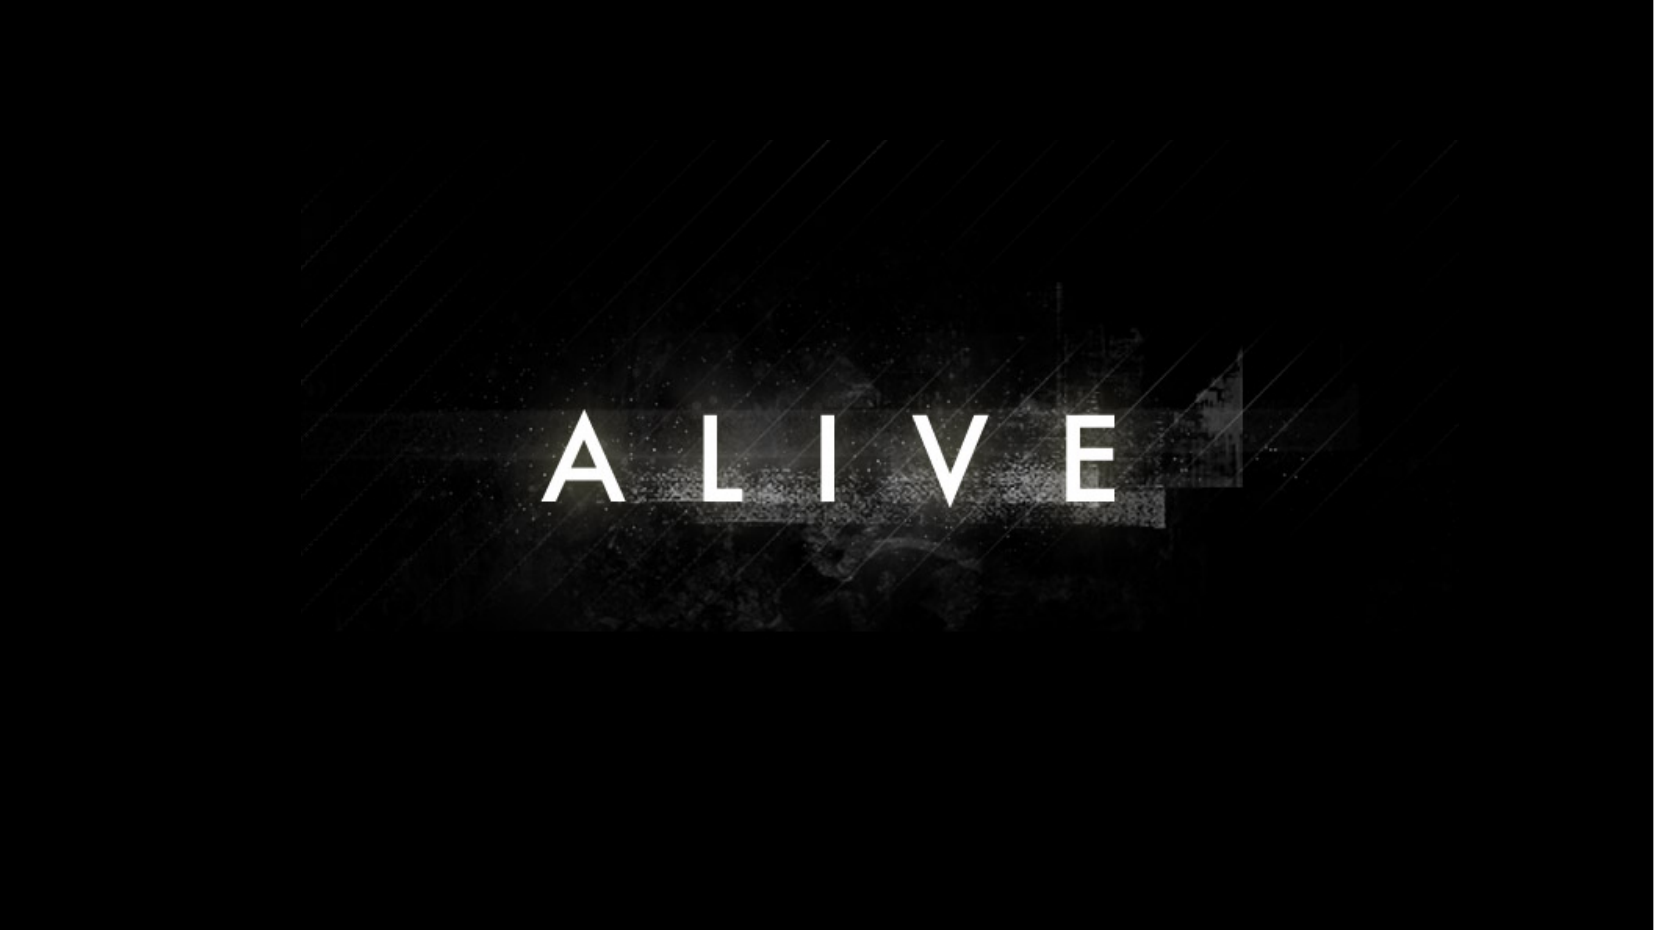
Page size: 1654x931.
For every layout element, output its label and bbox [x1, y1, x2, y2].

picture [301, 140, 1459, 790]
